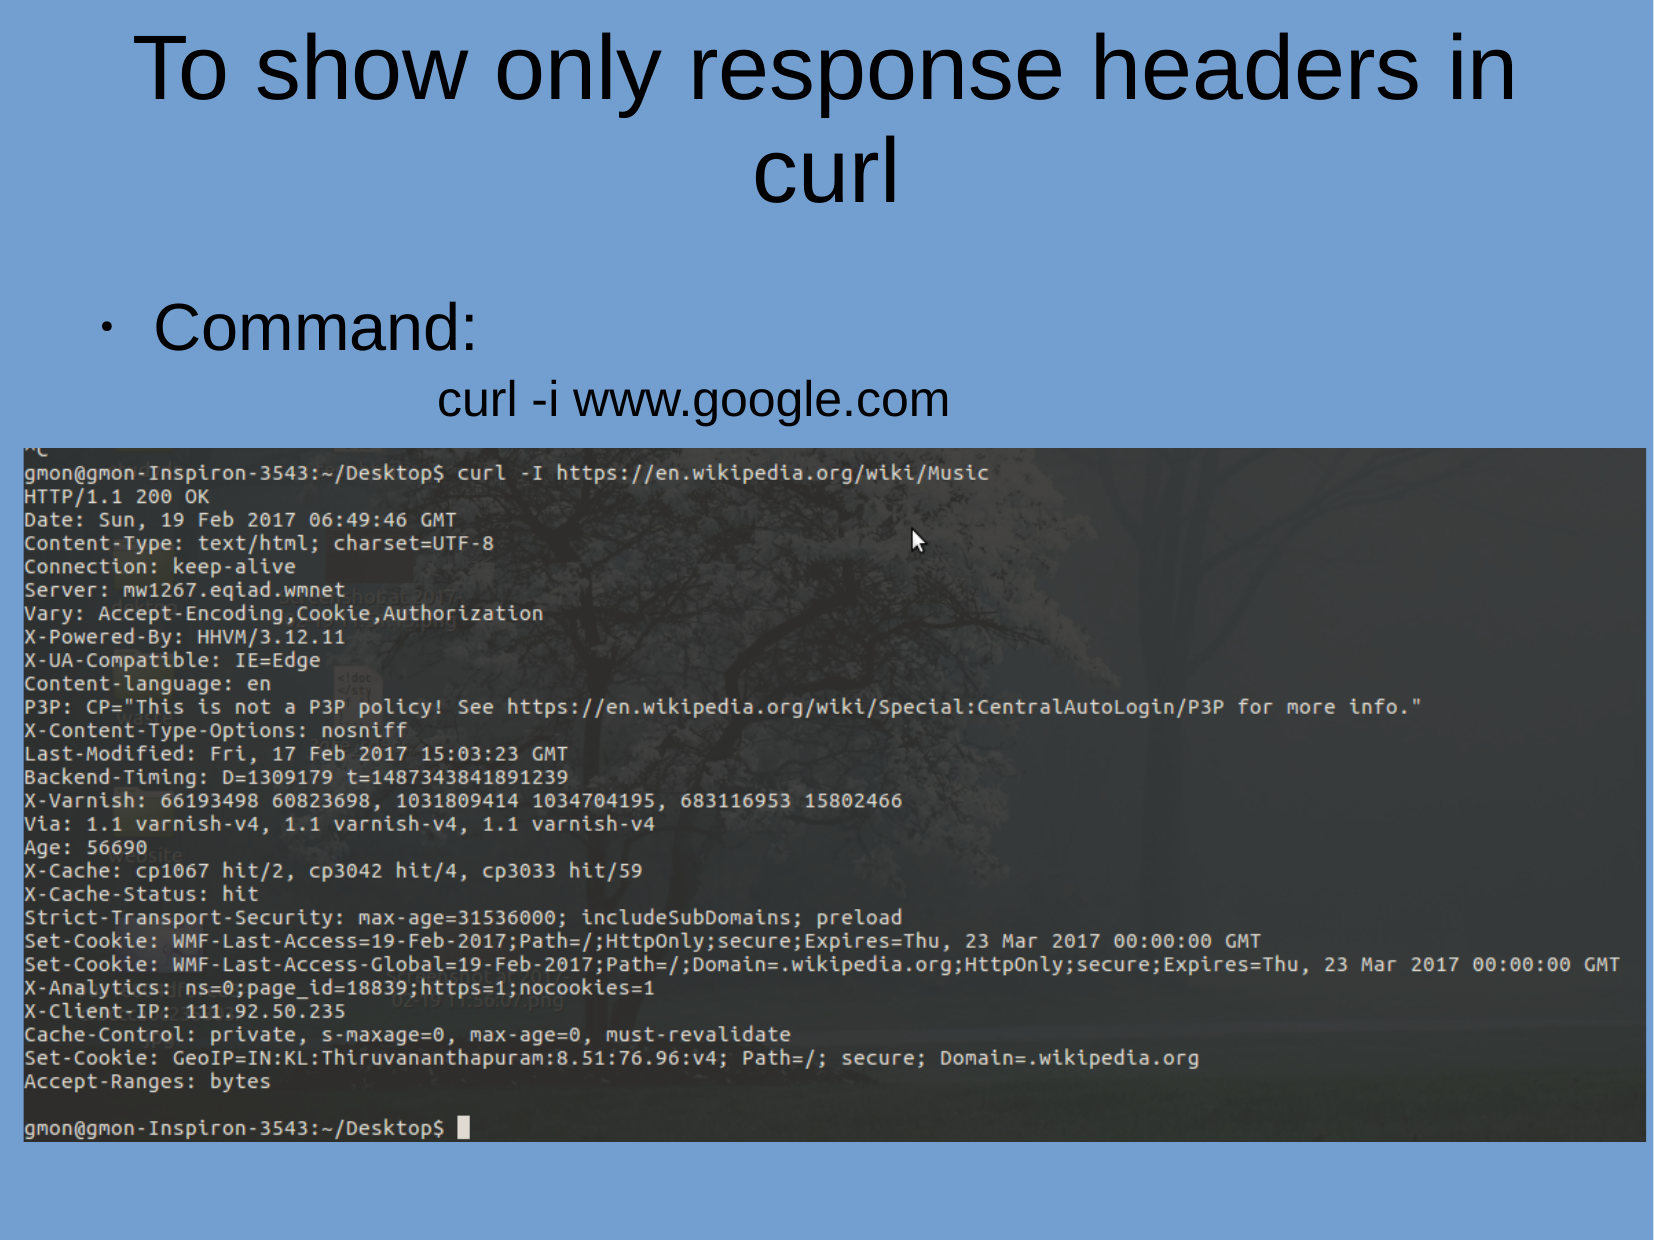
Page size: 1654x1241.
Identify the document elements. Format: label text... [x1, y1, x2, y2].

list Command: curl -i www.google.com [82, 290, 1571, 448]
picture [23, 448, 1647, 1142]
title To show only response headers in curl [82, 16, 1571, 222]
